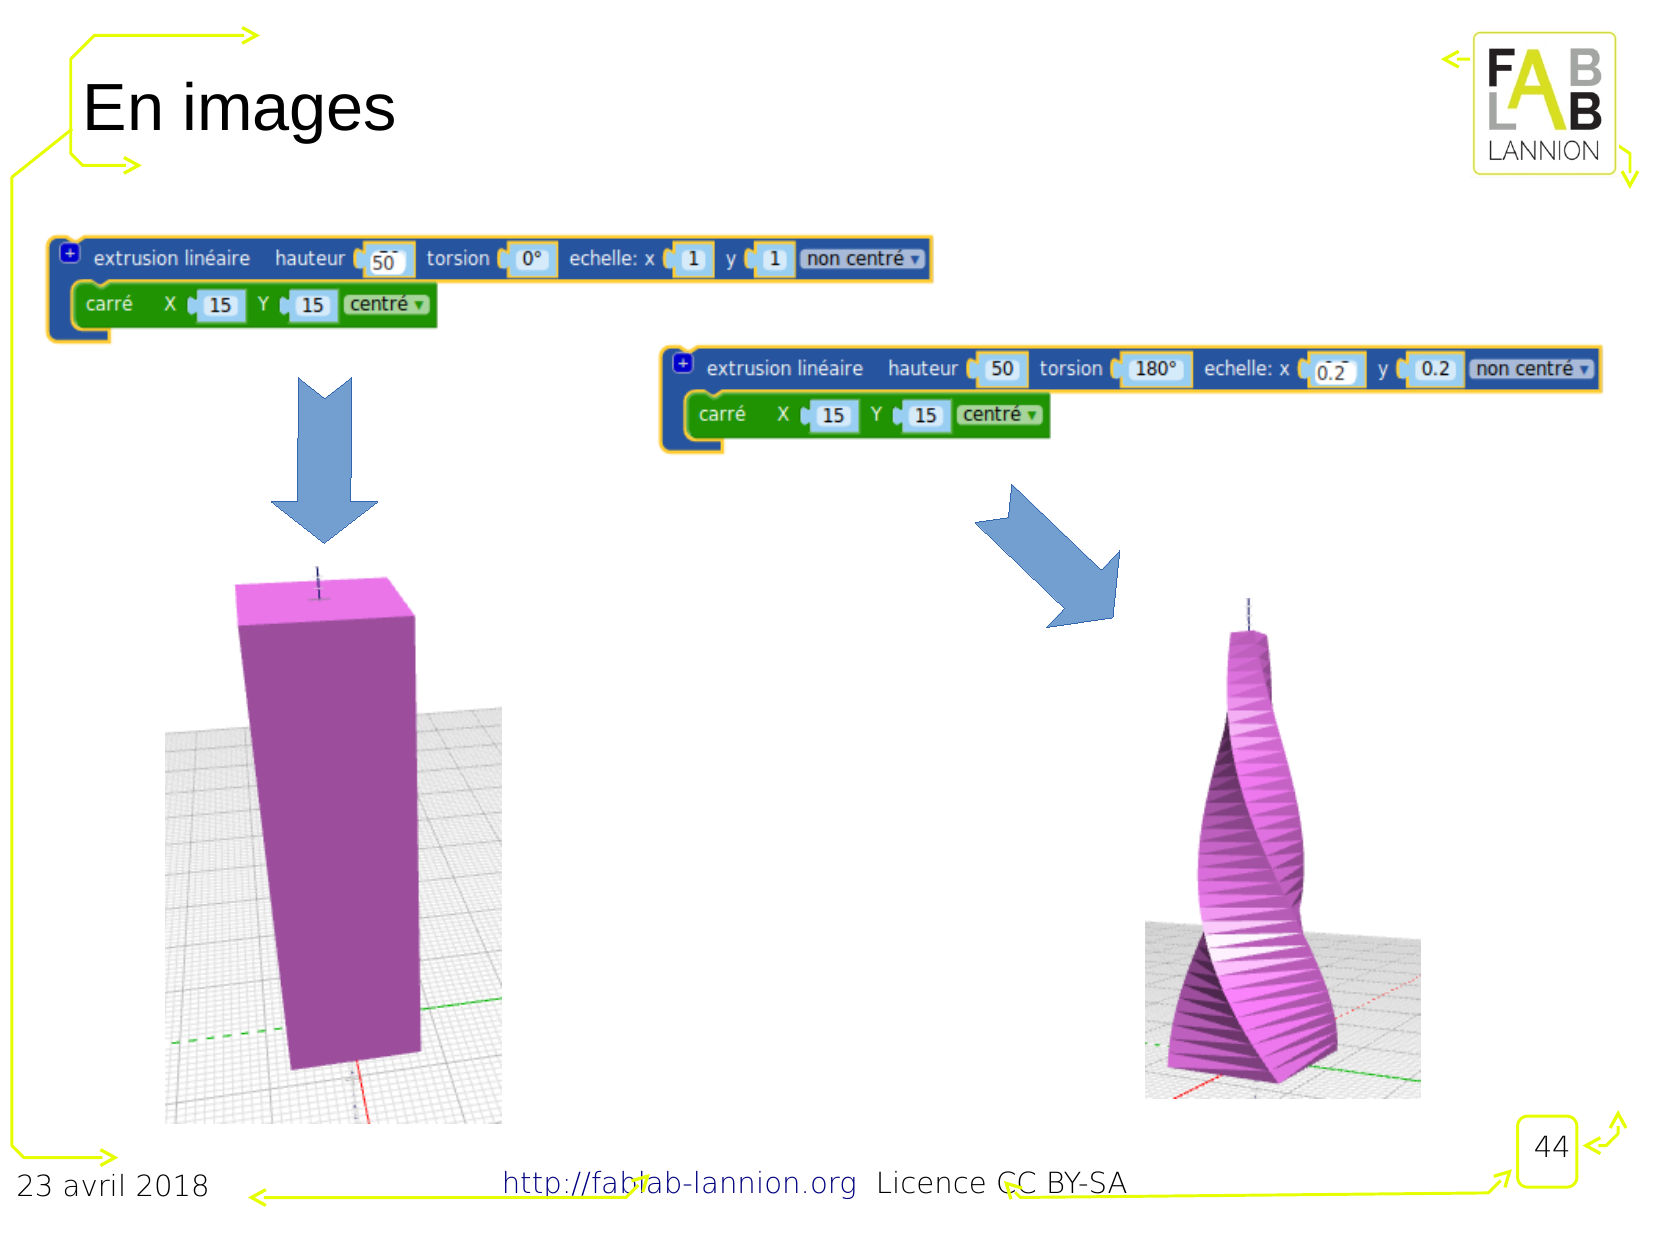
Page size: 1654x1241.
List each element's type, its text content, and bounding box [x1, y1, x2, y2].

title En images [82, 49, 1441, 166]
picture [1145, 598, 1421, 1099]
picture [1470, 29, 1619, 178]
text_box [975, 484, 1120, 628]
text_box [271, 377, 378, 544]
picture [14, 206, 1633, 466]
picture [165, 566, 502, 1124]
